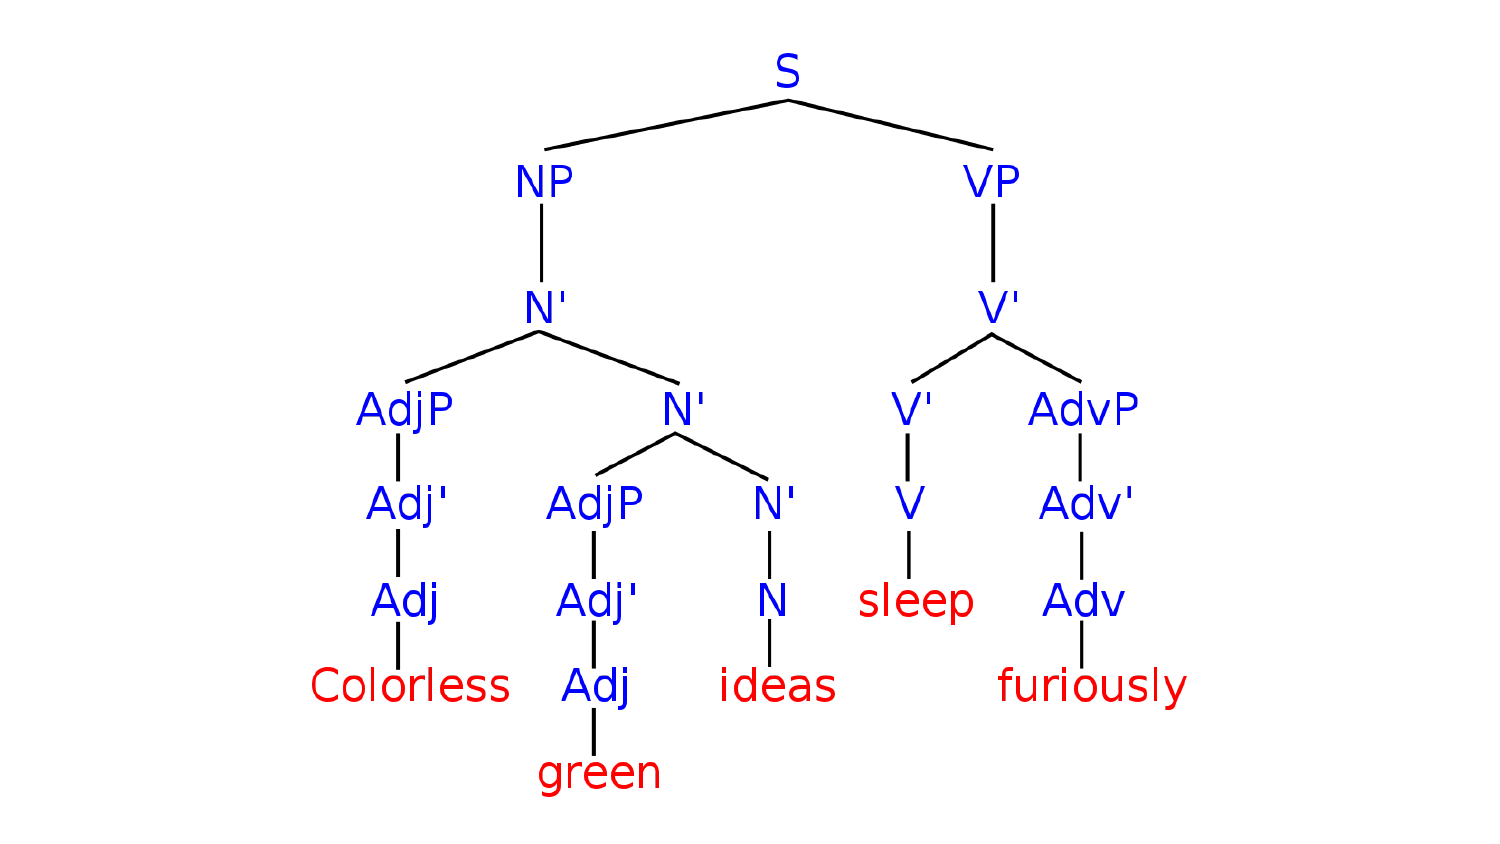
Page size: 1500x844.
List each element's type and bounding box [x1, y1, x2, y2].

picture [287, 24, 1213, 819]
